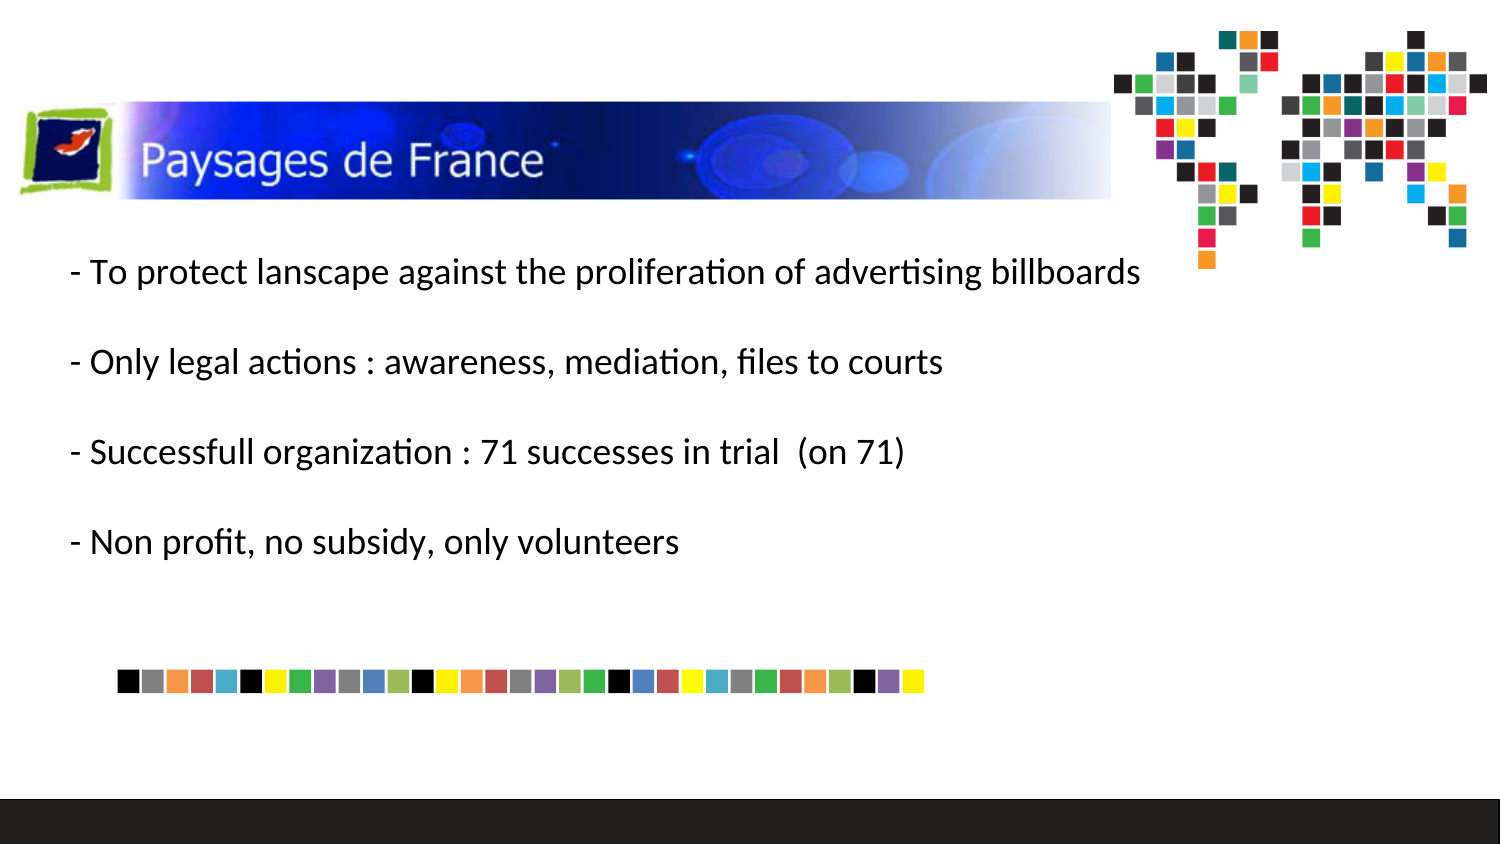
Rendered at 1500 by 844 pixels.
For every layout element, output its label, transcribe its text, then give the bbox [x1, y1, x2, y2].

picture [18, 93, 1111, 210]
text_box - To protect lanscape against the proliferation of advertising billboards - Only legal actions : awareness, mediation, files to courts - Successfull organization : 71 successes in trial (on 71) - Non profit, no subsidy, only volunteers [69, 270, 1290, 674]
picture [1114, 31, 1487, 269]
